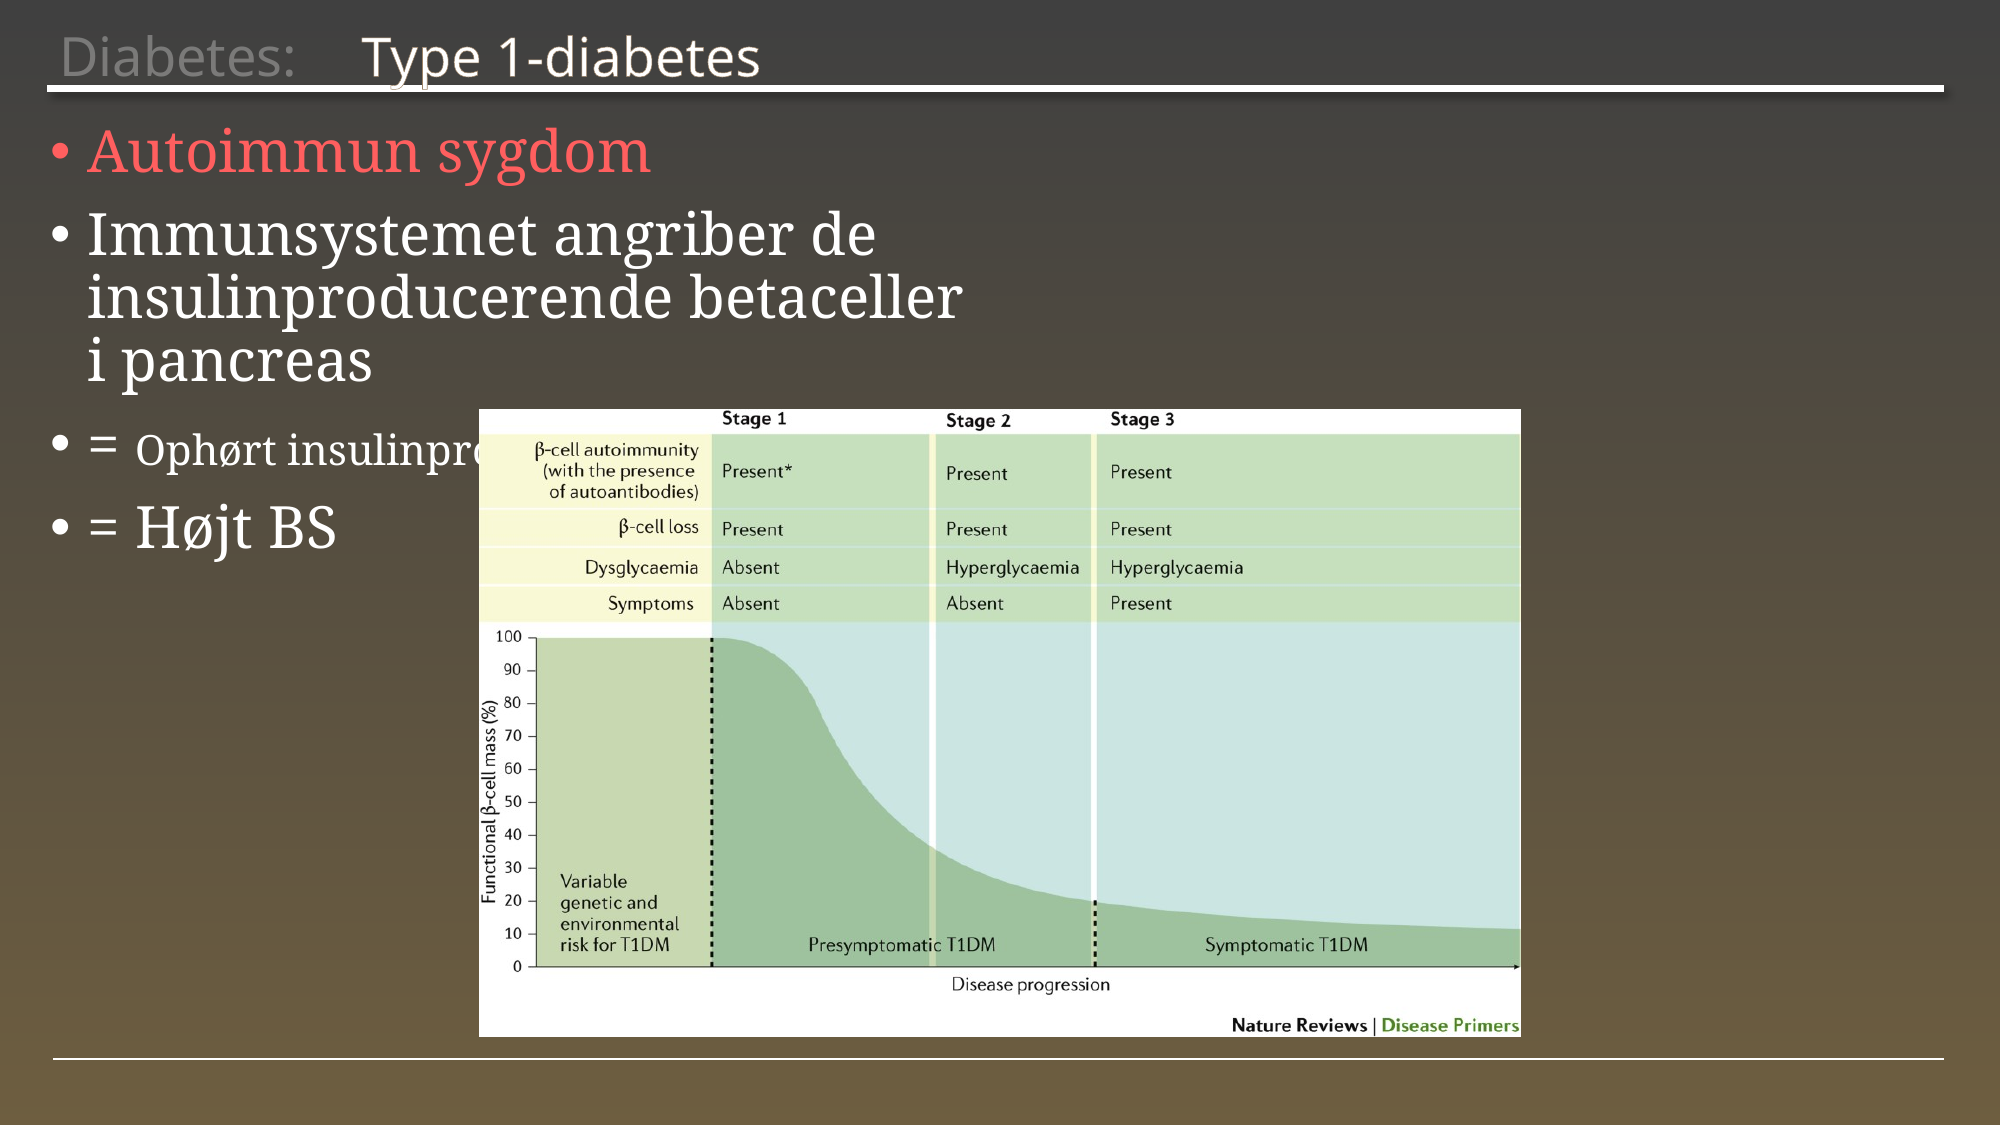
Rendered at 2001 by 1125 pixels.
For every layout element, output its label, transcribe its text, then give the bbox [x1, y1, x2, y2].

list Autoimmun sygdom Immunsystemet angriber de insulinproducerende betaceller i pancreas = Ophørt insulinproduktion (sker gradvist) = Højt BS [50, 121, 1942, 1004]
subtitle Type 1-diabetes [361, 29, 1415, 89]
title Diabetes: [59, 29, 361, 89]
picture [479, 409, 1521, 1037]
